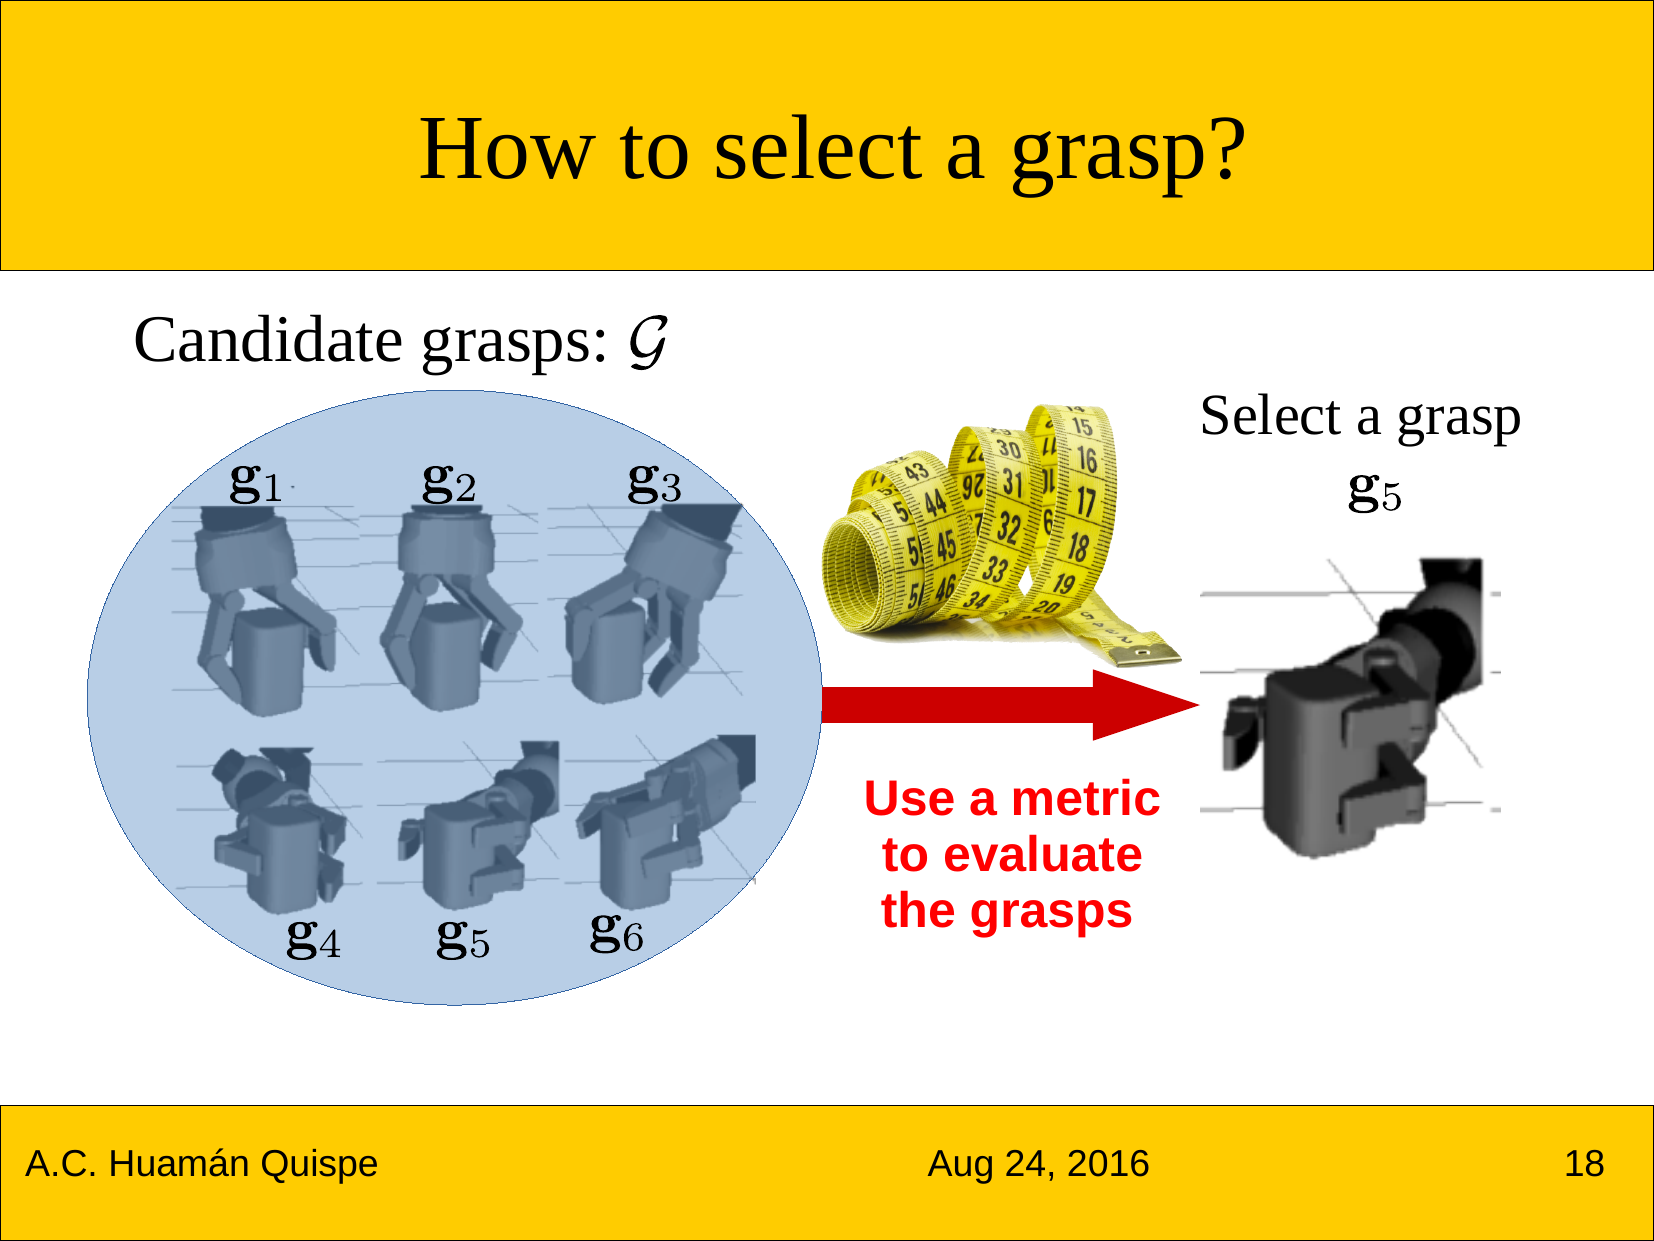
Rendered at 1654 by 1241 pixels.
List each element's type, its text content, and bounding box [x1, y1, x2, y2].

picture [630, 426, 766, 532]
picture [128, 426, 280, 555]
picture [804, 365, 1186, 676]
text_box Use a metric to evaluate the grasps [825, 762, 1201, 946]
text_box [1346, 474, 1404, 514]
text_box Candidate grasps: [118, 294, 639, 384]
text_box Select a grasp [1186, 375, 1589, 455]
title How to select a grasp? [90, 43, 1579, 251]
text_box [639, 315, 671, 371]
picture [696, 863, 766, 931]
text_box [87, 390, 823, 1006]
picture [1200, 530, 1501, 870]
picture [128, 840, 214, 931]
